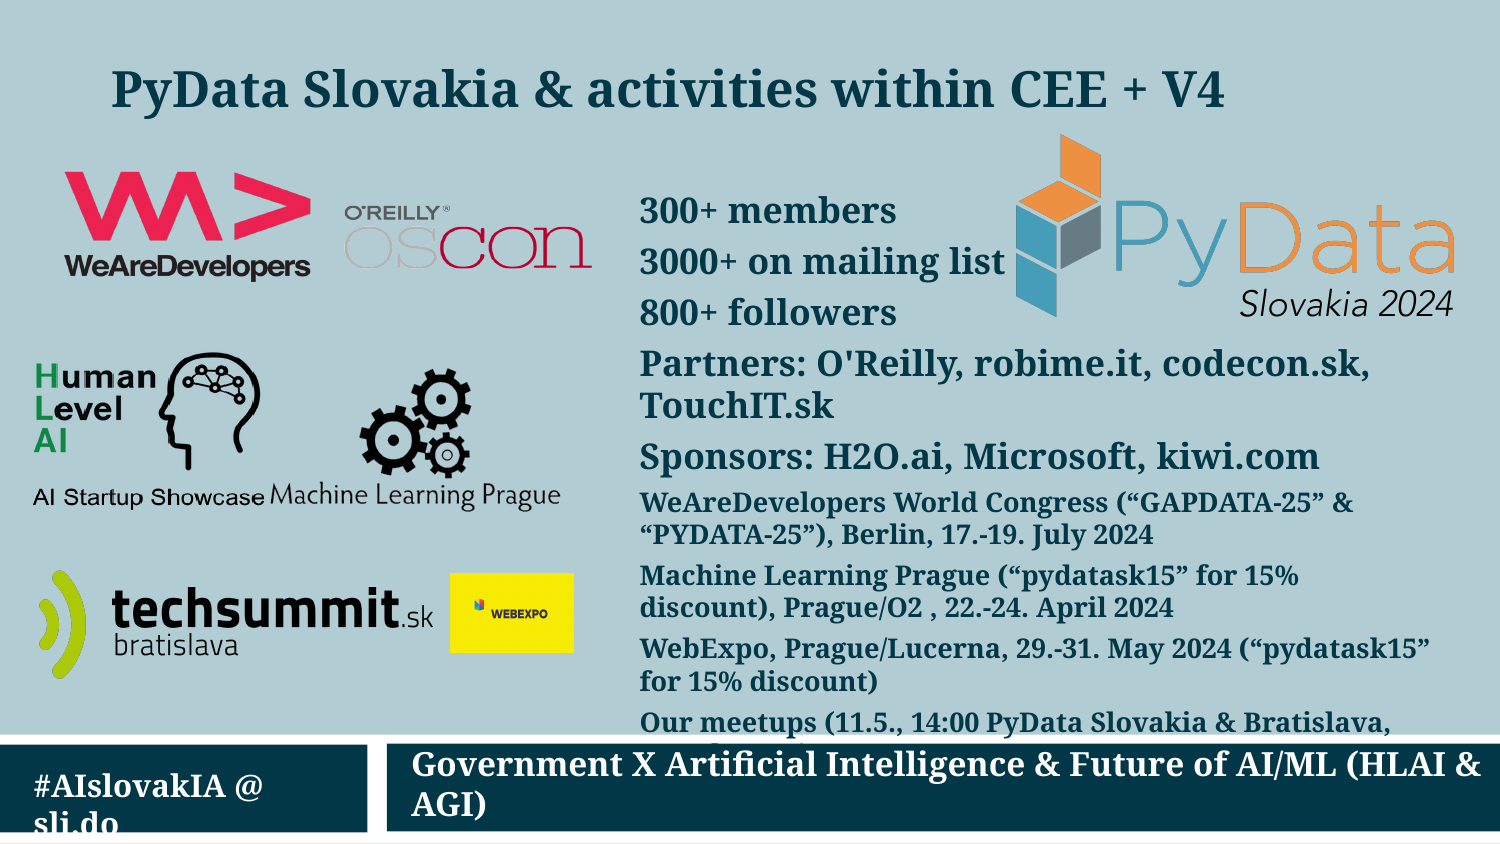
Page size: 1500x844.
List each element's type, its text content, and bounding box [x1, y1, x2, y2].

text_box Government X Artificial Intelligence & Future of AI/ML (HLAI & AGI) [400, 740, 1500, 826]
text_box PyData Slovakia & activities within CEE + V4 [100, 31, 1438, 154]
text_box 300+ members 3000+ on mailing list 800+ followers Partners: O'Reilly, robime.it, codecon.sk, TouchIT.sk Sponsors: H2O.ai, Microsoft, kiwi.com WeAreDevelopers World Congress (“GAPDATA-25” & “PYDATA-25”), Berlin, 17.-19. July 2024 Machine Learning Prague (“pydatask15” for 15% discount), Prague/O2 , 22.-24. April 2024 WebExpo, Prague/Lucerna, 29.-31. May 2024 (“pydatask15” for 15% discount) Our meetups (11.5., 14:00 PyData Slovakia & Bratislava, Marek Rosa) [551, 182, 1450, 697]
picture [1010, 112, 1461, 338]
picture [0, 123, 619, 529]
text_box #AIslovakIA @ sli.do [22, 760, 342, 815]
picture [22, 562, 574, 687]
